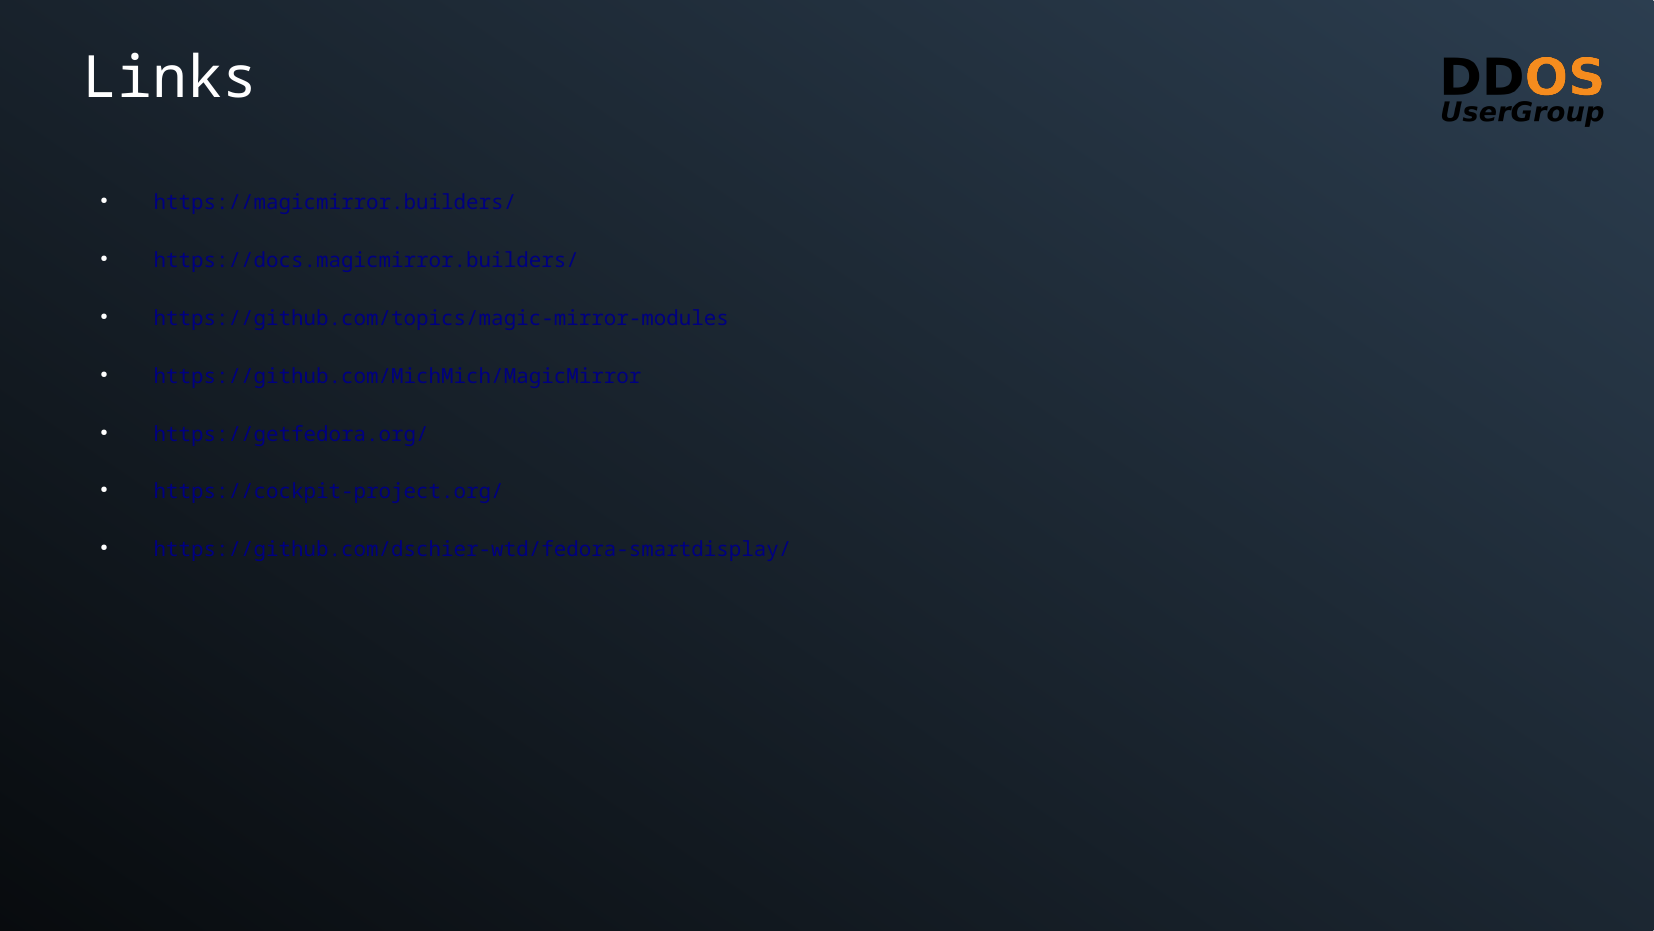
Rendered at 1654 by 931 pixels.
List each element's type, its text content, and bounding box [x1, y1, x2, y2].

title Links [82, 37, 1388, 113]
list https://magicmirror.builders/ https://docs.magicmirror.builders/ https://github.com/topics/magic-mirror-modules https://github.com/MichMich/MagicMirror https://getfedora.org/ https://cockpit-project.org/ https://github.com/dschier-wtd/fedora-smartdisplay/ [82, 187, 1571, 826]
picture [1432, 37, 1613, 150]
